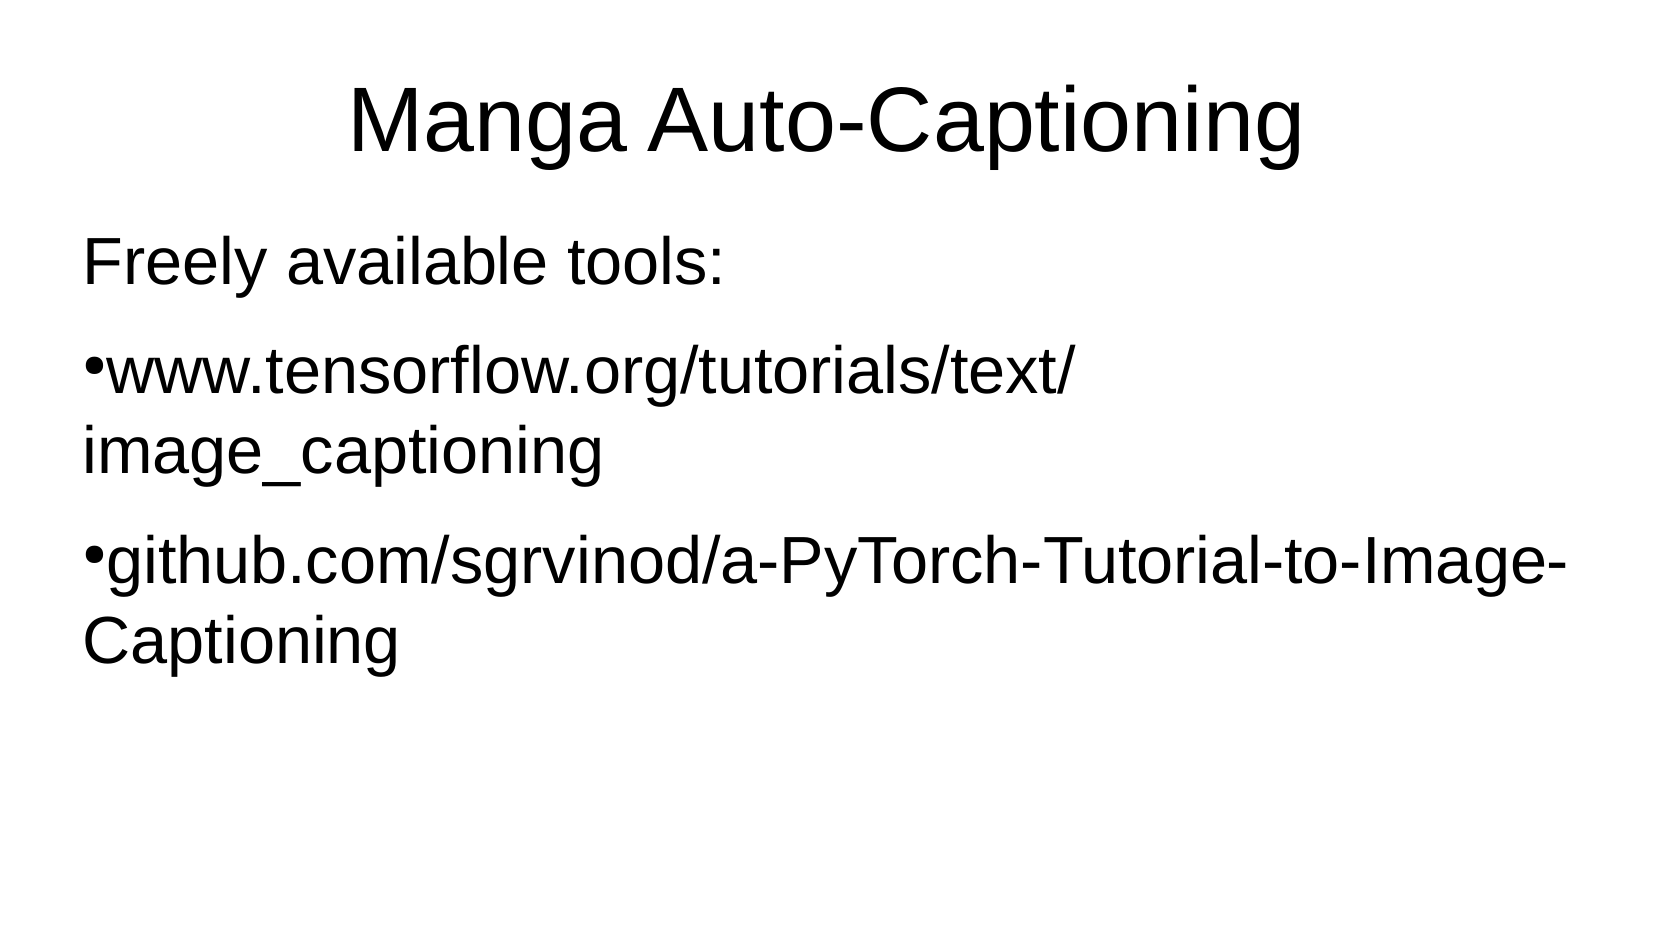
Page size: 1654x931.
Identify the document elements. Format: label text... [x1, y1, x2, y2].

title Manga Auto-Captioning [82, 37, 1571, 193]
list Freely available tools: www.tensorflow.org/tutorials/text/image_captioning github.com/sgrvinod/a-PyTorch-Tutorial-to-Image-Captioning [82, 217, 1571, 758]
